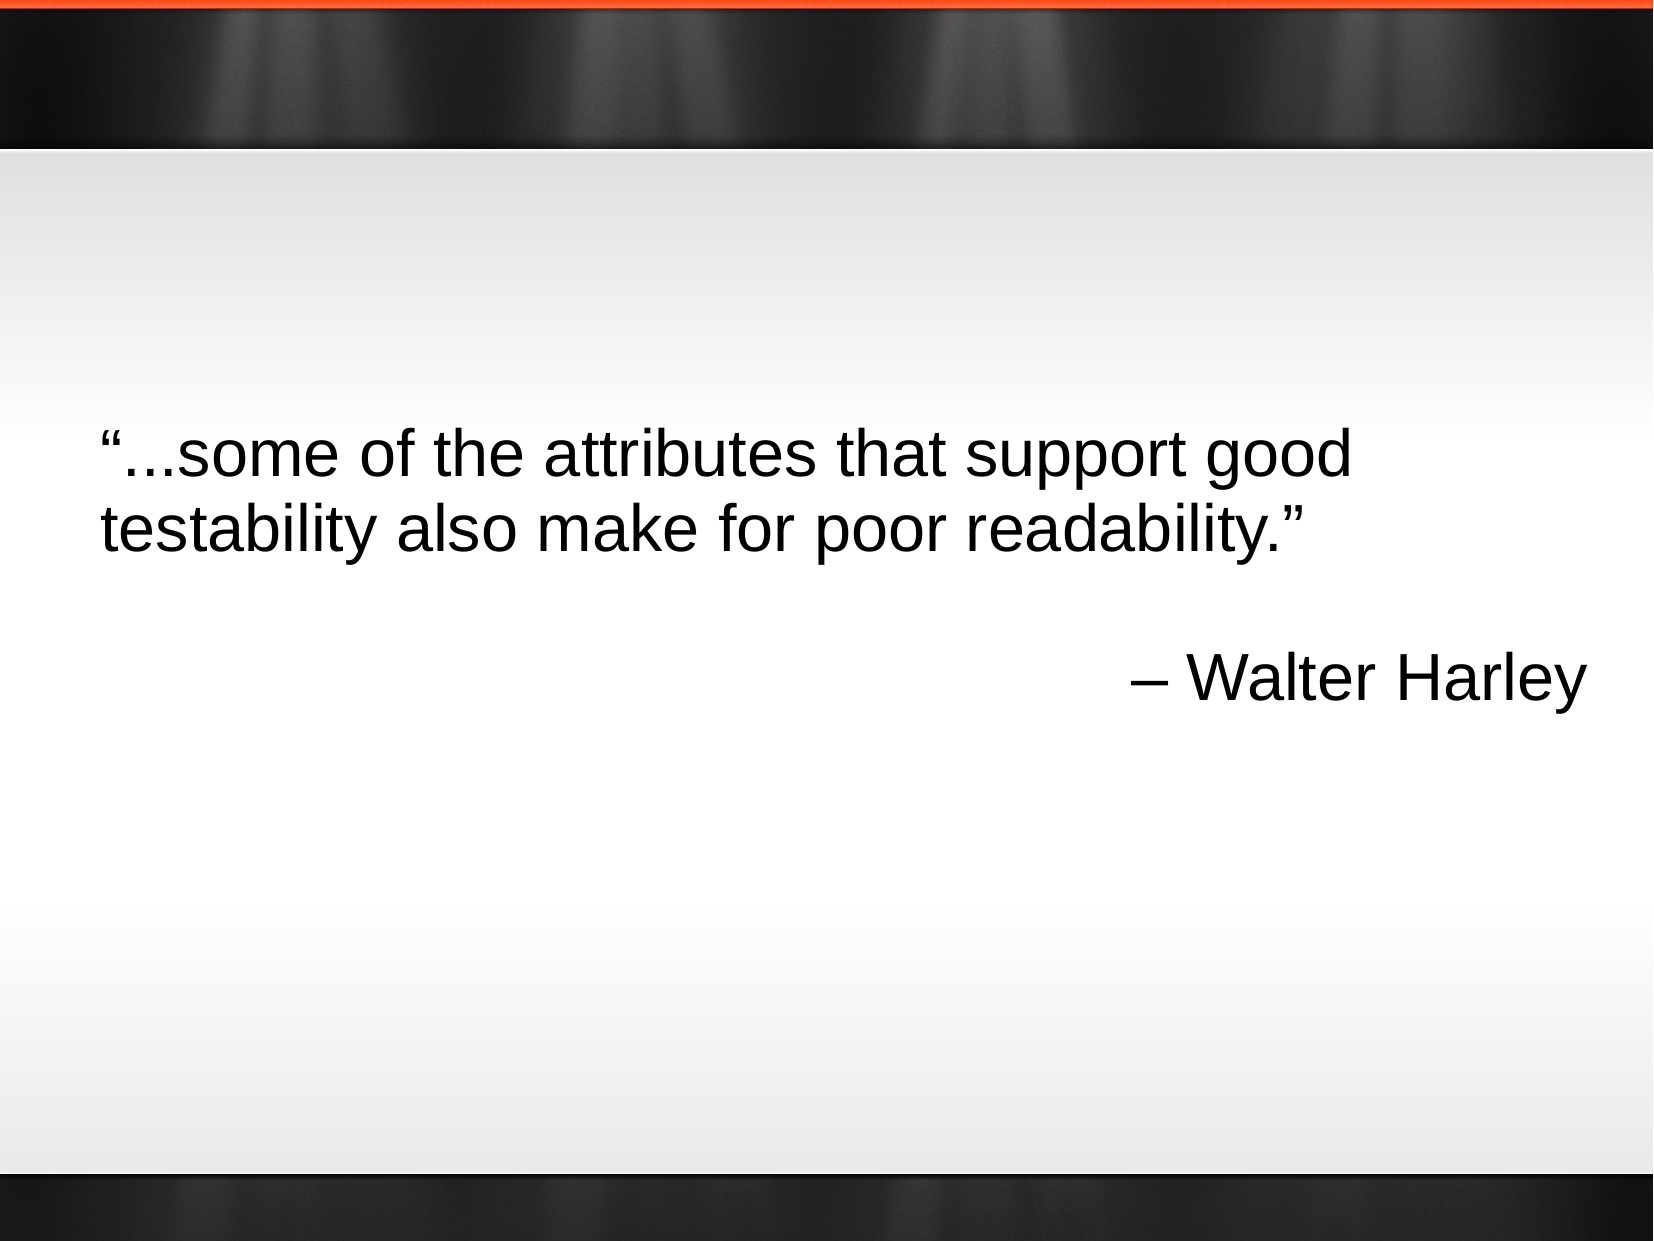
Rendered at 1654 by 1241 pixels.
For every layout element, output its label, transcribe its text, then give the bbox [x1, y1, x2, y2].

text_box “...some of the attributes that support good testability also make for poor readability.” – Walter Harley [100, 6, 1589, 1125]
picture [0, 0, 1653, 1241]
